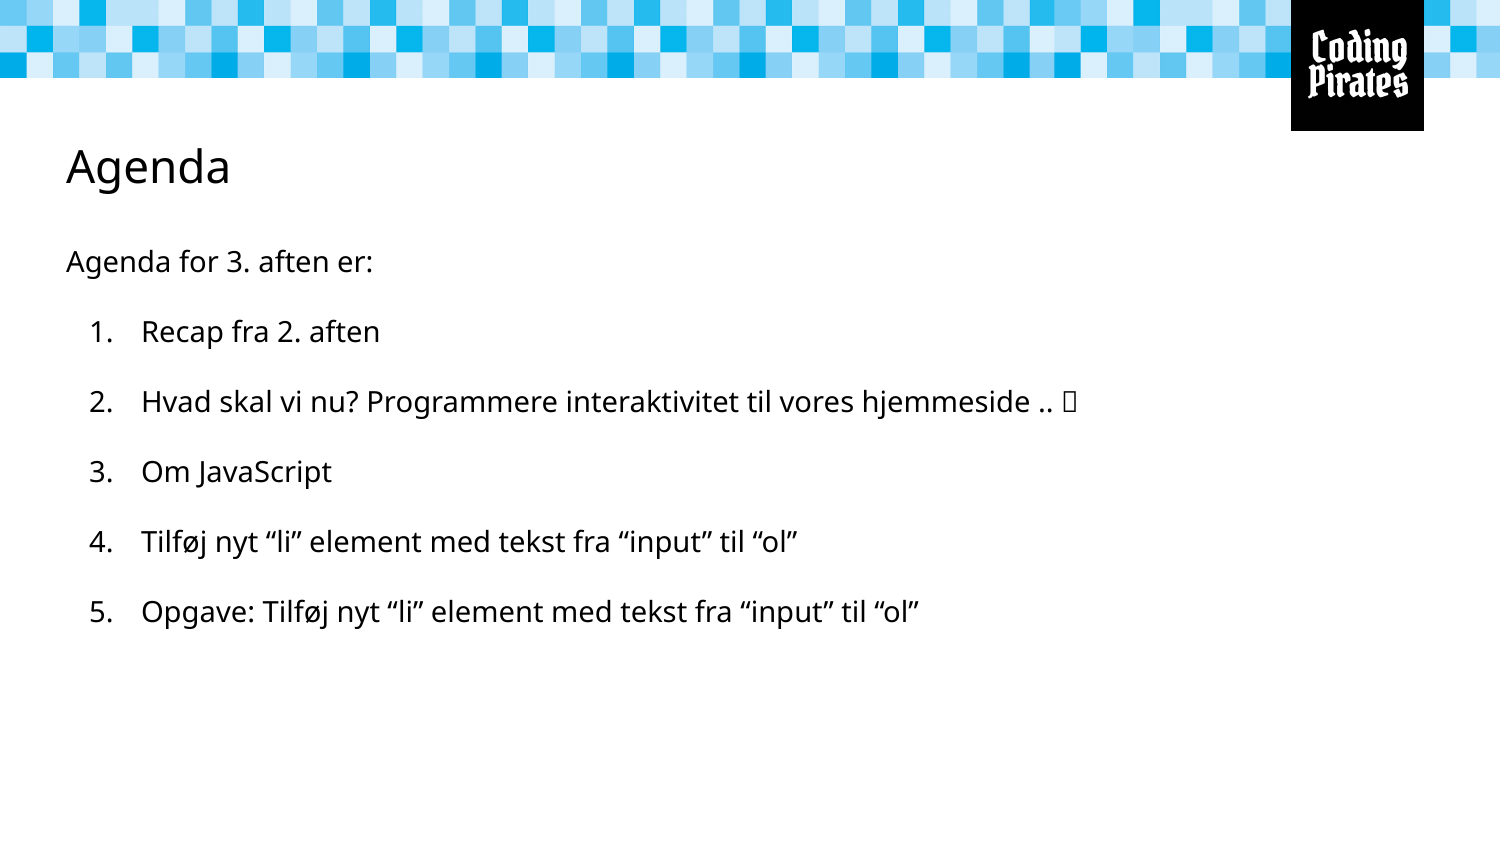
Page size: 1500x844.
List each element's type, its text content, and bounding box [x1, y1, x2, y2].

title Agenda [51, 123, 1223, 193]
list Agenda for 3. aften er: Recap fra 2. aften Hvad skal vi nu? Programmere interaktivitet til vores hjemmeside .. 🤯 Om JavaScript Tilføj nyt “li” element med tekst fra “input” til “ol” Opgave: Tilføj nyt “li” element med tekst fra “input” til “ol” [51, 193, 1449, 800]
picture [1291, 0, 1424, 131]
picture [0, 0, 1056, 78]
